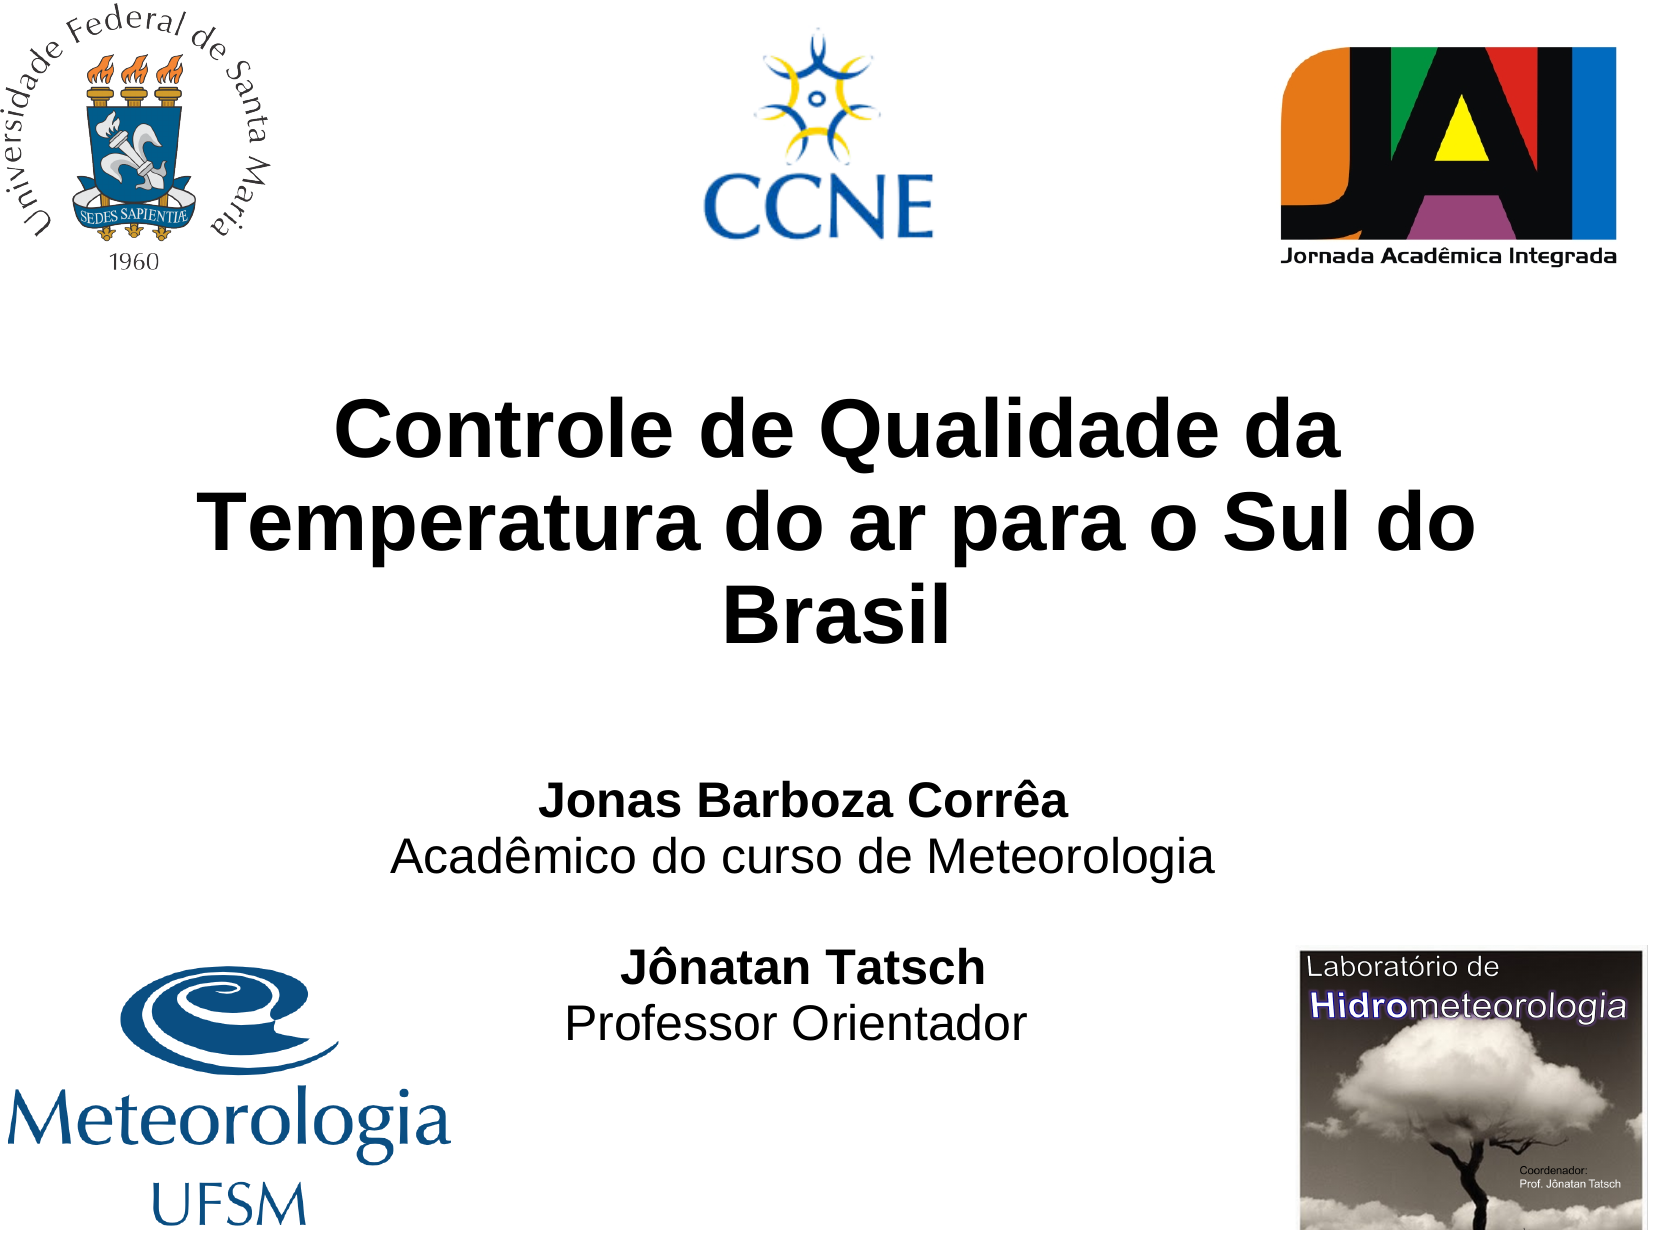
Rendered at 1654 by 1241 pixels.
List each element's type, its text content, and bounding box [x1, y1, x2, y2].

picture [8, 959, 451, 1231]
picture [1295, 945, 1648, 1230]
title Controle de Qualidade da Temperatura do ar para o Sul do Brasil [84, 379, 1591, 661]
picture [0, 3, 271, 271]
text_box Jonas Barboza Corrêa Acadêmico do curso de Meteorologia Jônatan Tatsch Professor Orientador [375, 762, 1231, 917]
picture [649, 6, 1000, 301]
picture [1274, 42, 1621, 271]
